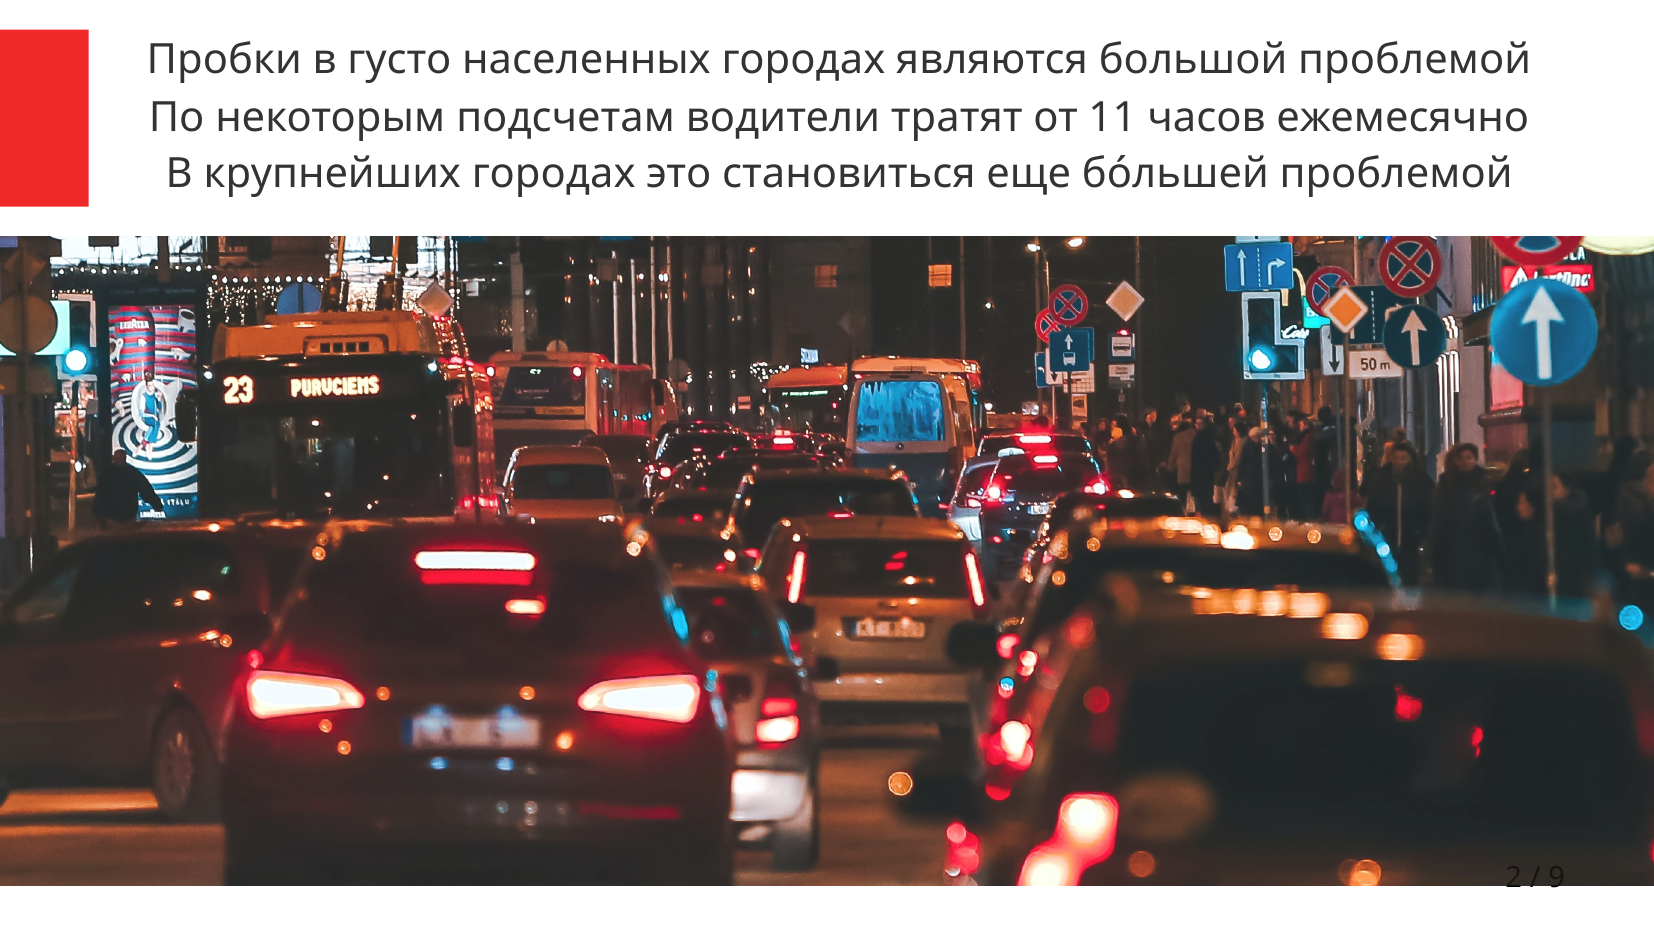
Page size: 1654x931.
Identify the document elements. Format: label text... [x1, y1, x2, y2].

title Пробки в густо населенных городах являются большой проблемой По некоторым подсчетам водители тратят от 11 часов ежемесячно В крупнейших городах это становиться еще бóльшей проблемой [118, 37, 1571, 193]
picture [0, 236, 1654, 886]
